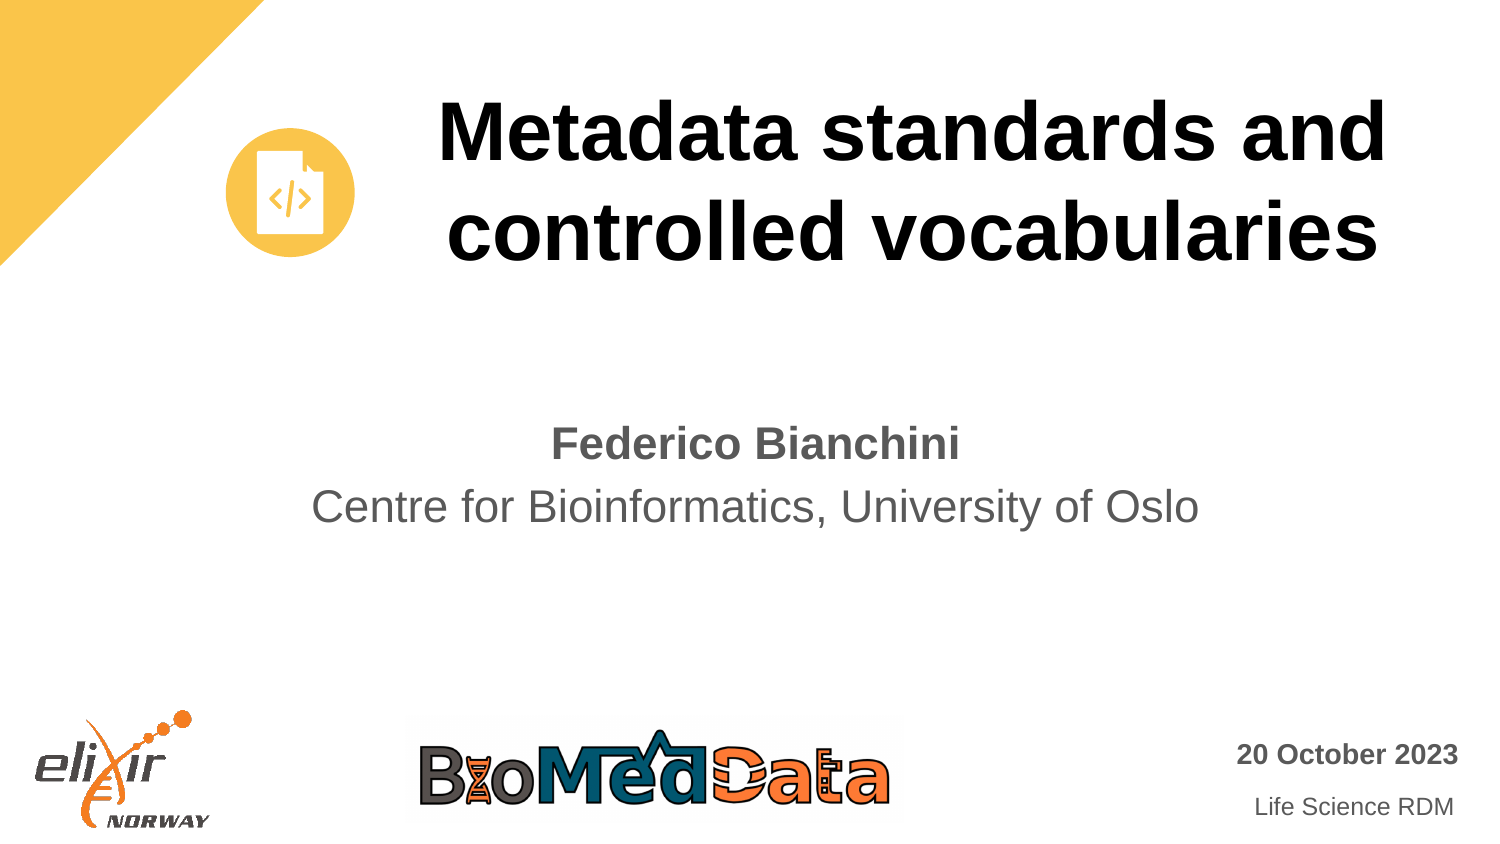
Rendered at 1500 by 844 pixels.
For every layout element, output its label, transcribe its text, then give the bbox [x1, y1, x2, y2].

text_box [225, 128, 355, 258]
picture [35, 710, 210, 828]
text_box Federico Bianchini Centre for Bioinformatics, University of Oslo [217, 390, 1294, 547]
text_box 20 October 2023 [1172, 727, 1474, 801]
text_box Metadata standards and controlled vocabularies [399, 62, 1427, 293]
picture [405, 715, 904, 823]
text_box Life Science RDM [1239, 780, 1487, 828]
text_box [0, 0, 264, 266]
